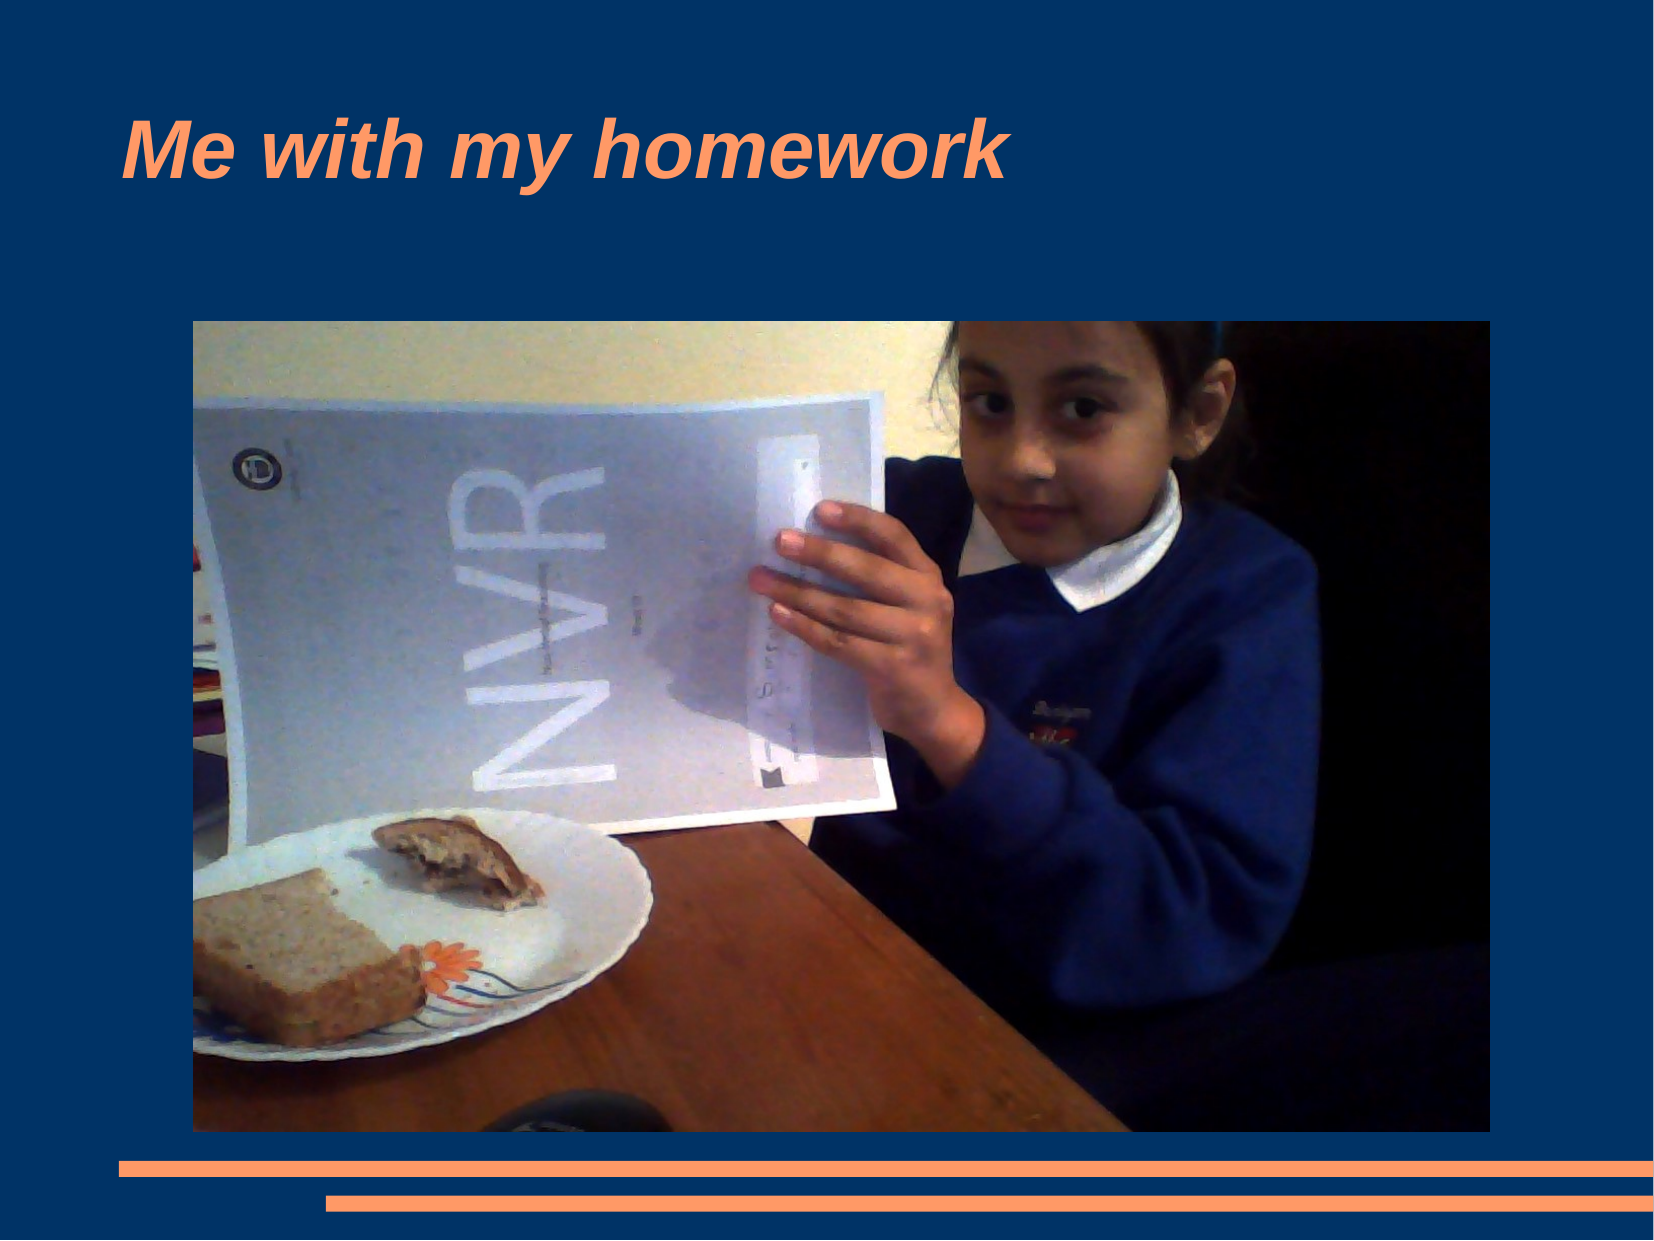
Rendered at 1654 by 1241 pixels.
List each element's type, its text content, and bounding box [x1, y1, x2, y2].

picture [193, 321, 1490, 1132]
title Me with my homework [121, 46, 1534, 254]
